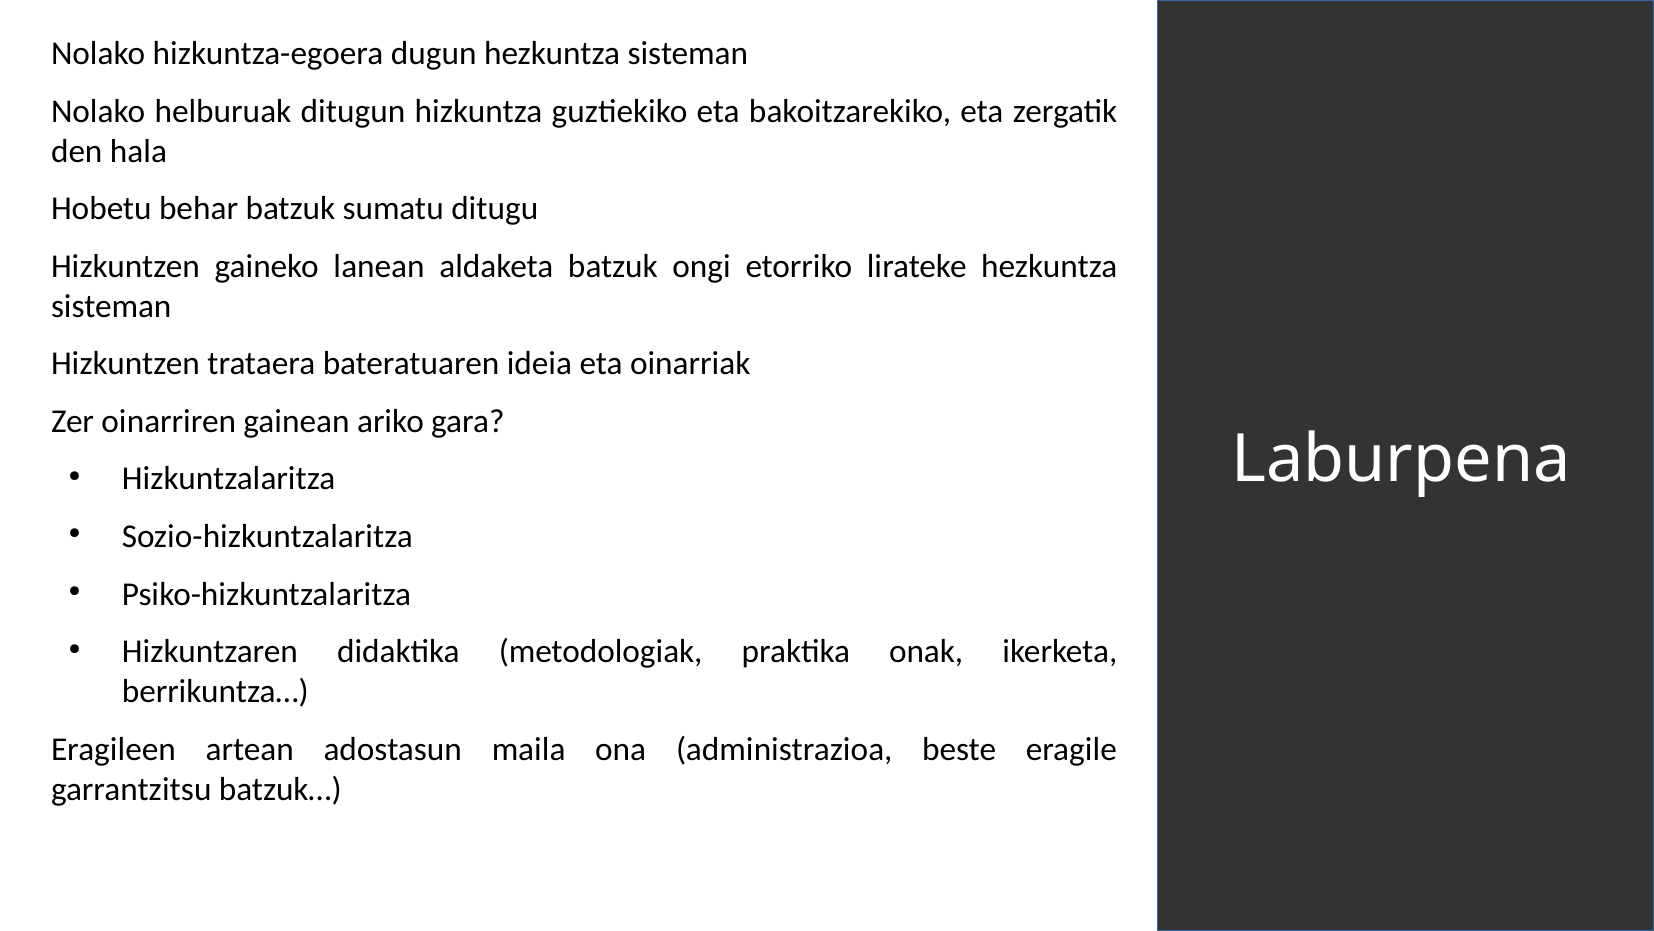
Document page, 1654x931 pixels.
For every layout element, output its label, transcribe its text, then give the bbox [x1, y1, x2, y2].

list Nolako hizkuntza-egoera dugun hezkuntza sisteman Nolako helburuak ditugun hizkuntza guztiekiko eta bakoitzarekiko, eta zergatik den hala Hobetu behar batzuk sumatu ditugu Hizkuntzen gaineko lanean aldaketa batzuk ongi etorriko lirateke hezkuntza sisteman Hizkuntzen trataera bateratuaren ideia eta oinarriak Zer oinarriren gainean ariko gara? Hizkuntzalaritza Sozio-hizkuntzalaritza Psiko-hizkuntzalaritza Hizkuntzaren didaktika (metodologiak, praktika onak, ikerketa, berrikuntza…) Eragileen artean adostasun maila ona (administrazioa, beste eragile garrantzitsu batzuk…) [36, 23, 1134, 898]
title Laburpena [1216, 47, 1619, 862]
